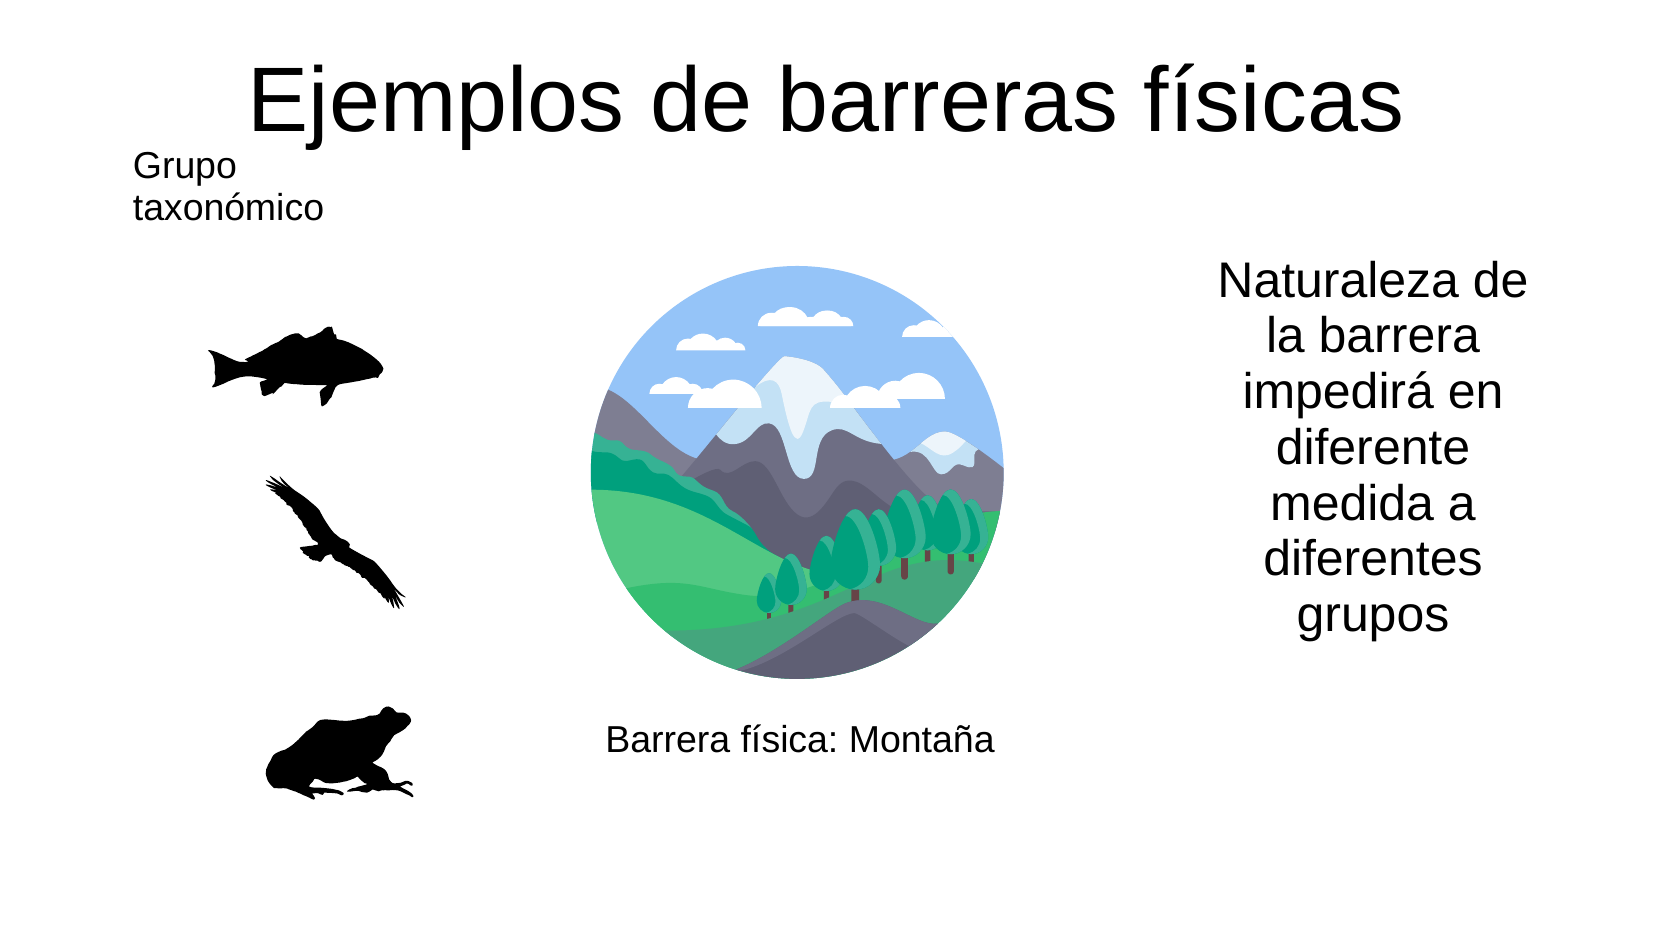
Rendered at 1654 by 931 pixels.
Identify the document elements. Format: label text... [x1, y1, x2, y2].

text_box Barrera física: Montaña [590, 710, 1034, 768]
picture [265, 679, 414, 827]
picture [265, 472, 406, 613]
picture [206, 324, 384, 408]
text_box Naturaleza de la barrera impedirá en diferente medida a diferentes grupos [1181, 244, 1565, 650]
picture [590, 265, 1004, 680]
title Ejemplos de barreras físicas [82, 21, 1571, 178]
text_box Grupo taxonómico [118, 137, 443, 237]
